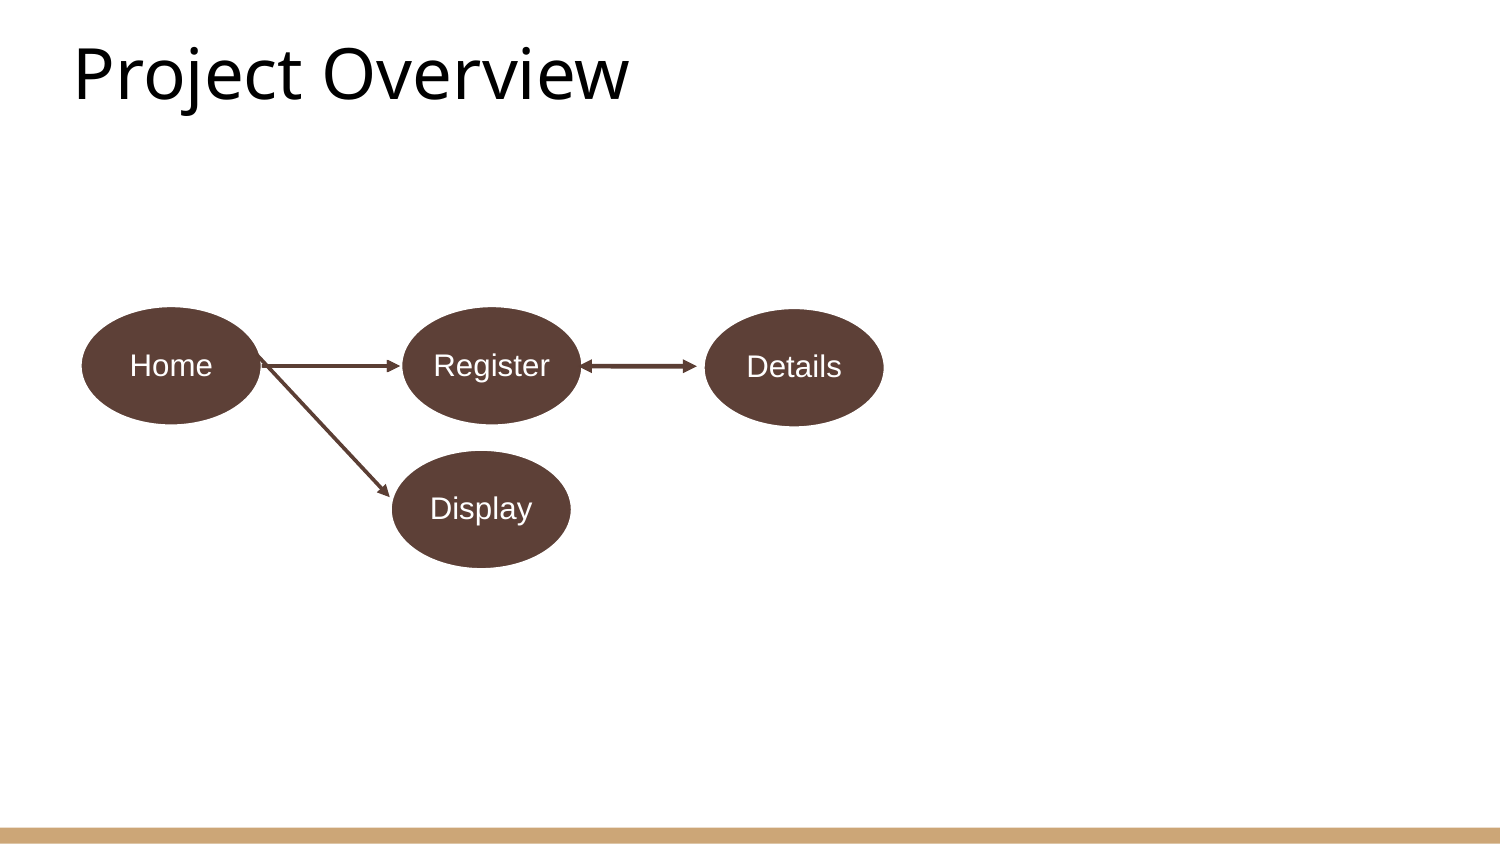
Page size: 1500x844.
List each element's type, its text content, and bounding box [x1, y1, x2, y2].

text_box [702, 324, 886, 429]
text_box [547, 467, 573, 552]
text_box [107, 305, 235, 322]
text_box Project Overview [39, 21, 1500, 122]
text_box Register [427, 322, 557, 409]
text_box Details [729, 324, 859, 411]
text_box [417, 553, 546, 571]
text_box [730, 307, 858, 324]
text_box Display [416, 466, 547, 553]
text_box [400, 322, 584, 427]
text_box [389, 466, 416, 553]
text_box [428, 305, 556, 322]
text_box [417, 448, 546, 466]
text_box Home [106, 322, 236, 409]
text_box [79, 322, 263, 427]
